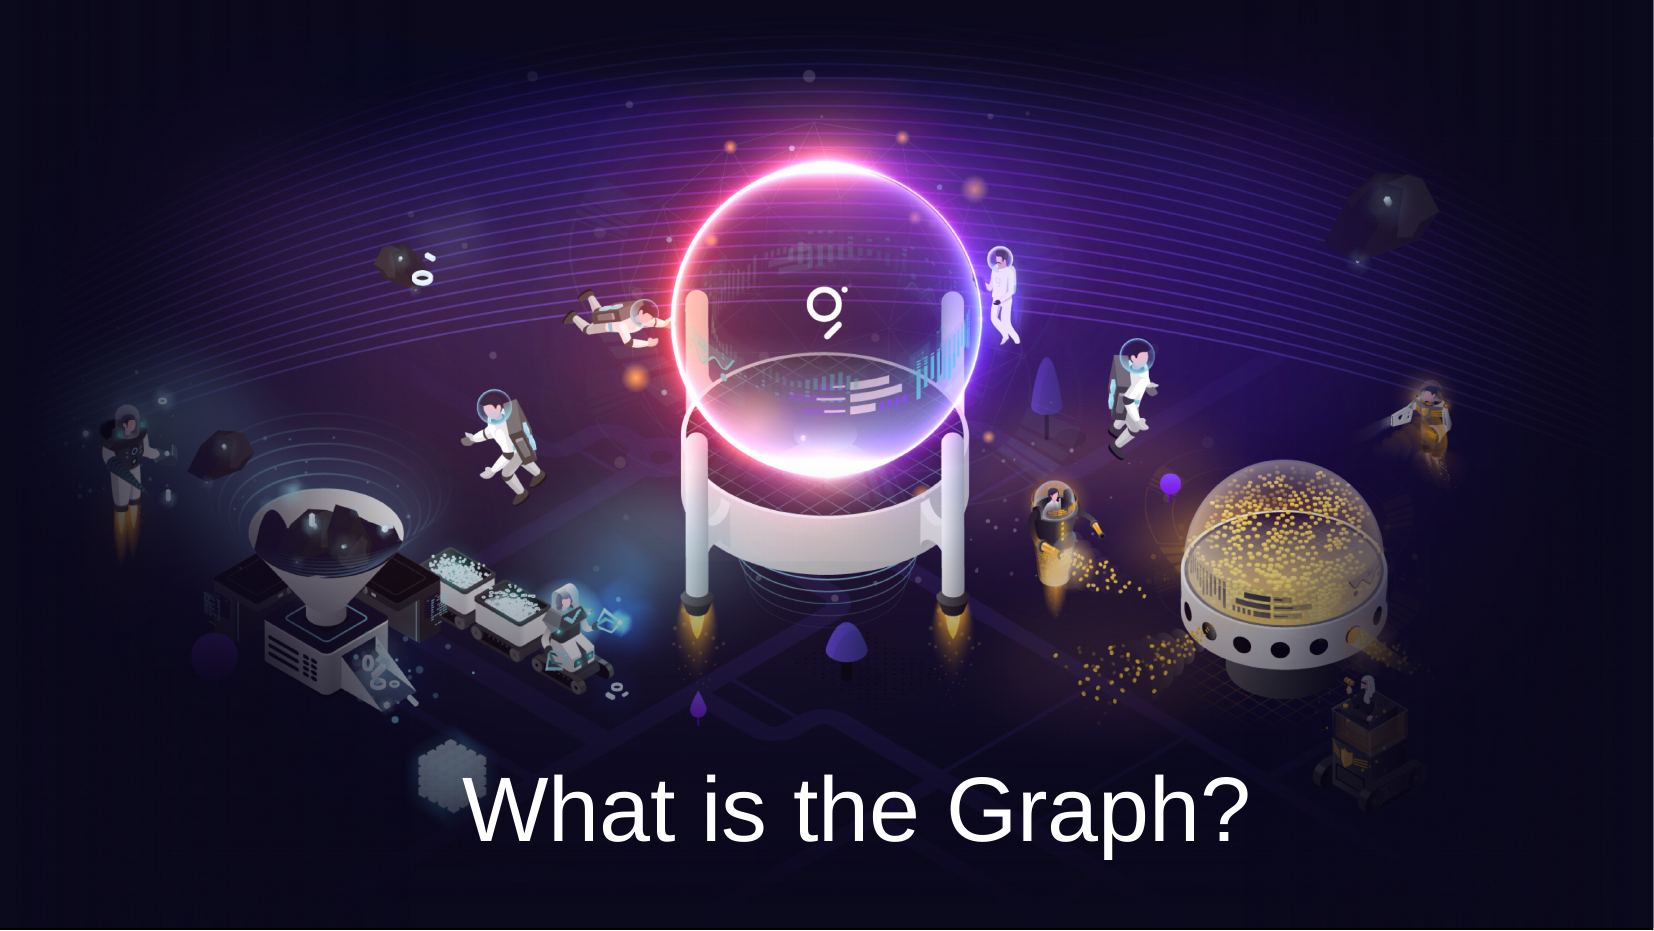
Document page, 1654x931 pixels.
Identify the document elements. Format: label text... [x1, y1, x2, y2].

picture [0, 0, 1654, 928]
title What is the Graph? [75, 757, 1640, 864]
